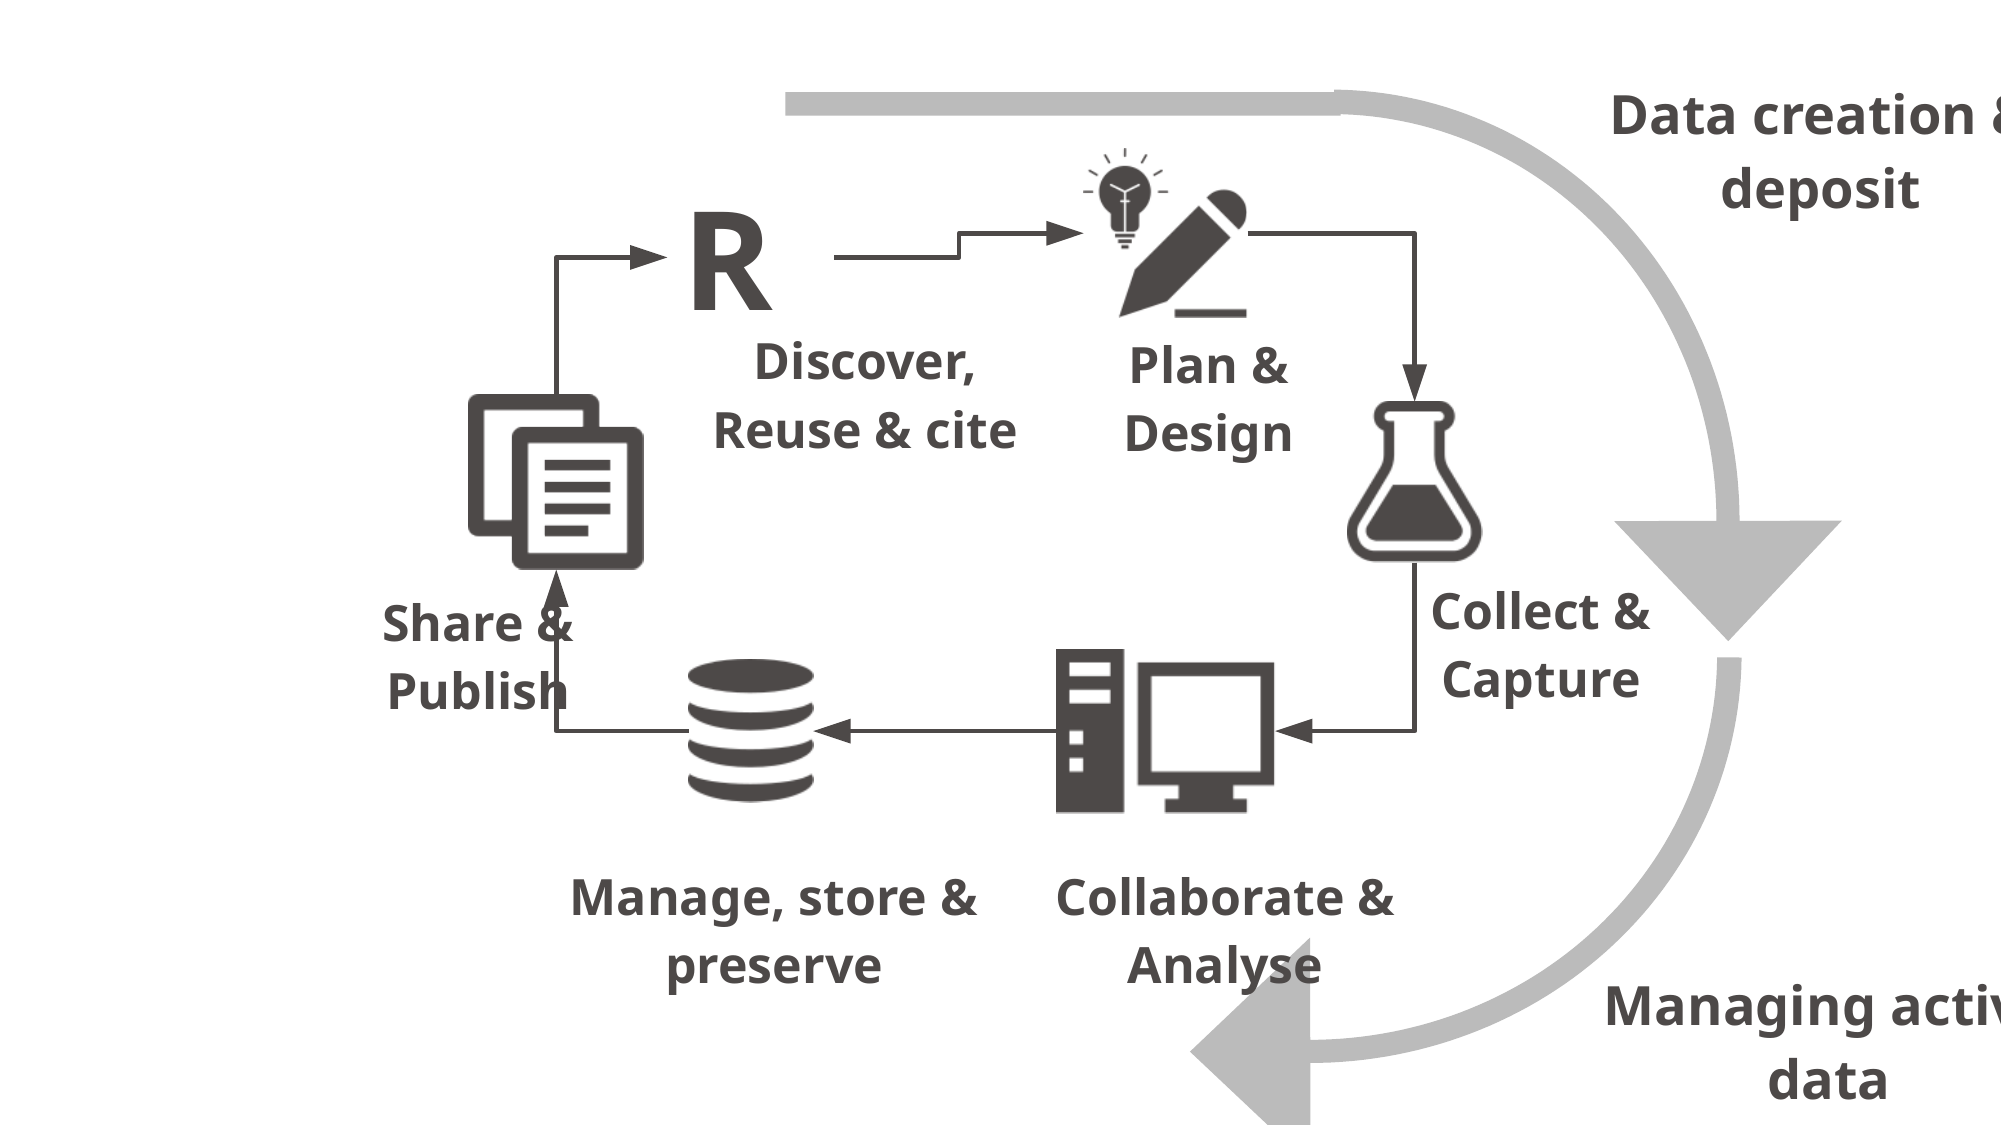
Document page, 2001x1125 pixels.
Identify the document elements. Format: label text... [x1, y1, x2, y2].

text_box Discover, Reuse & cite [697, 318, 993, 434]
picture [1056, 649, 1276, 814]
text_box Share & Publish [367, 580, 554, 696]
text_box Data creation & deposit [1594, 68, 1991, 193]
picture [1347, 401, 1483, 563]
picture [1083, 148, 1248, 318]
text_box Share & Publish [559, 607, 568, 696]
text_box [1189, 657, 1742, 1125]
text_box R [667, 156, 835, 311]
text_box Collect & Capture [1417, 568, 1639, 684]
text_box Managing active data [1588, 960, 2001, 1084]
text_box [1303, 971, 1311, 978]
text_box Collaborate & Analyse [1040, 854, 1546, 970]
picture [468, 394, 644, 570]
text_box Manage, store & preserve [555, 854, 941, 970]
text_box Plan & Design [1108, 322, 1288, 438]
picture [688, 659, 814, 803]
text_box [785, 89, 1842, 642]
